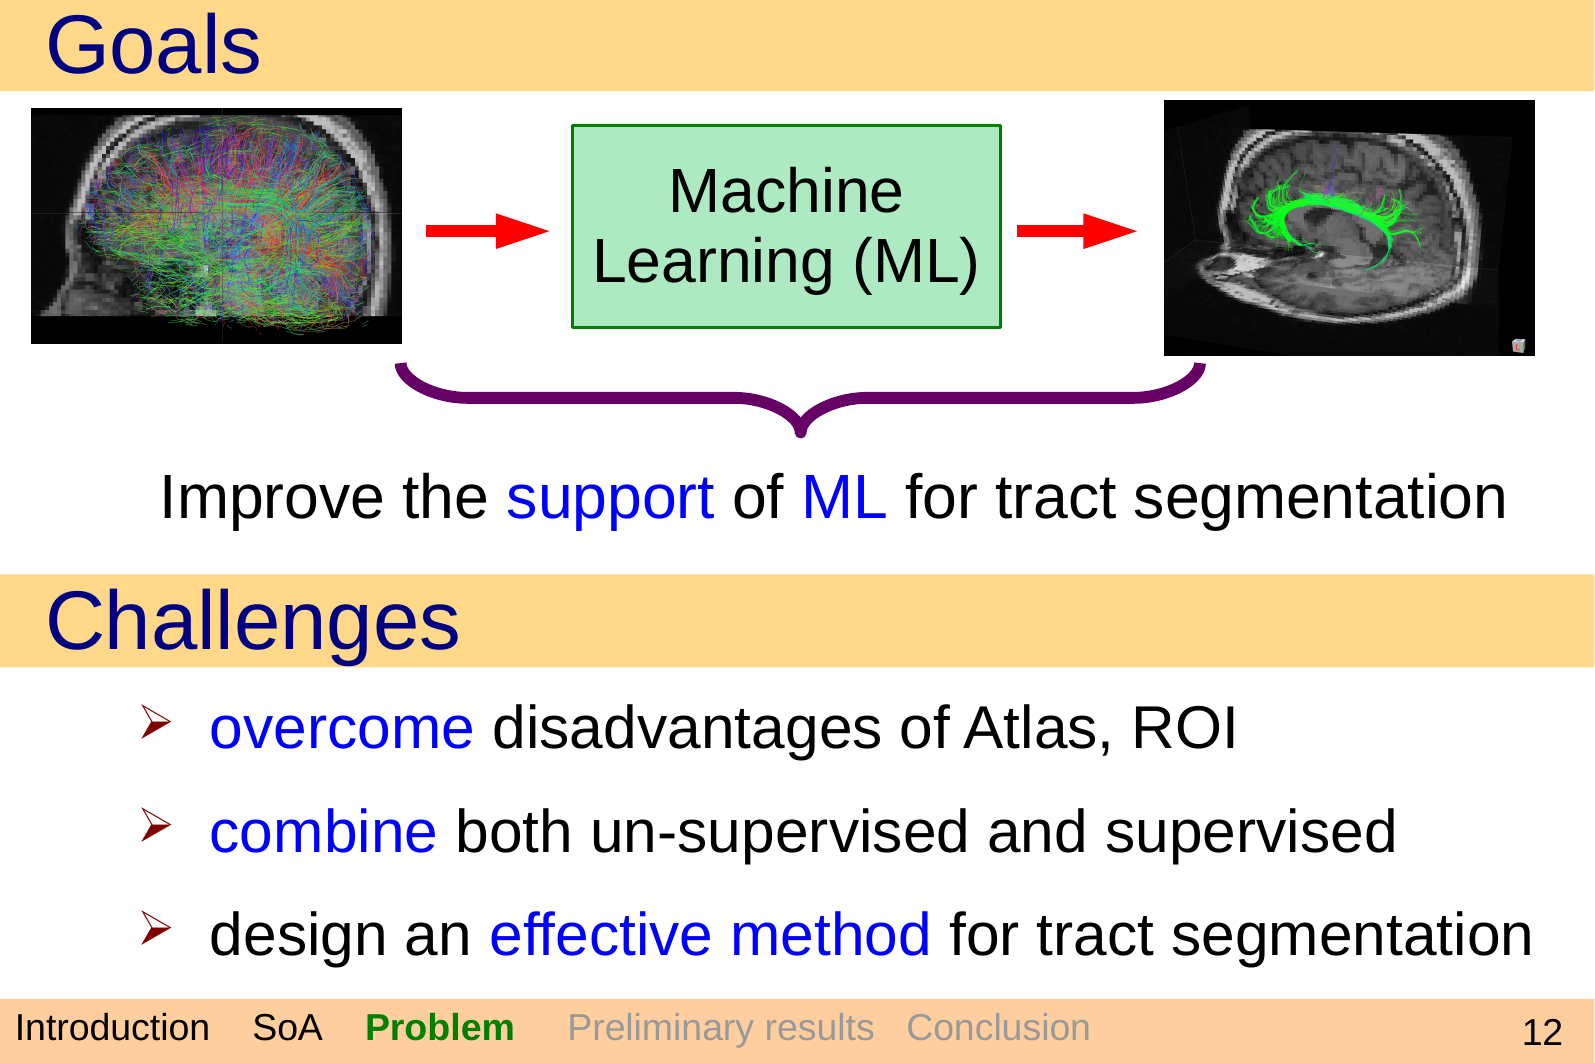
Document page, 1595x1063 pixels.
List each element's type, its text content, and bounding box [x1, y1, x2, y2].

list Machine Learning (ML) [572, 125, 1001, 328]
list Improve the support of ML for tract segmentation [3, 462, 1595, 574]
title Goals [0, 0, 1595, 92]
text_box Introduction SoA Problem Preliminary results Conclusion [0, 999, 1595, 1063]
text_box <number> [1377, 1003, 1579, 1063]
picture [1164, 100, 1535, 356]
picture [31, 108, 402, 344]
list overcome disadvantages of Atlas, ROI combine both un-supervised and supervised design an effective method for tract segmentation [112, 671, 1576, 1001]
title Challenges [0, 574, 1595, 668]
